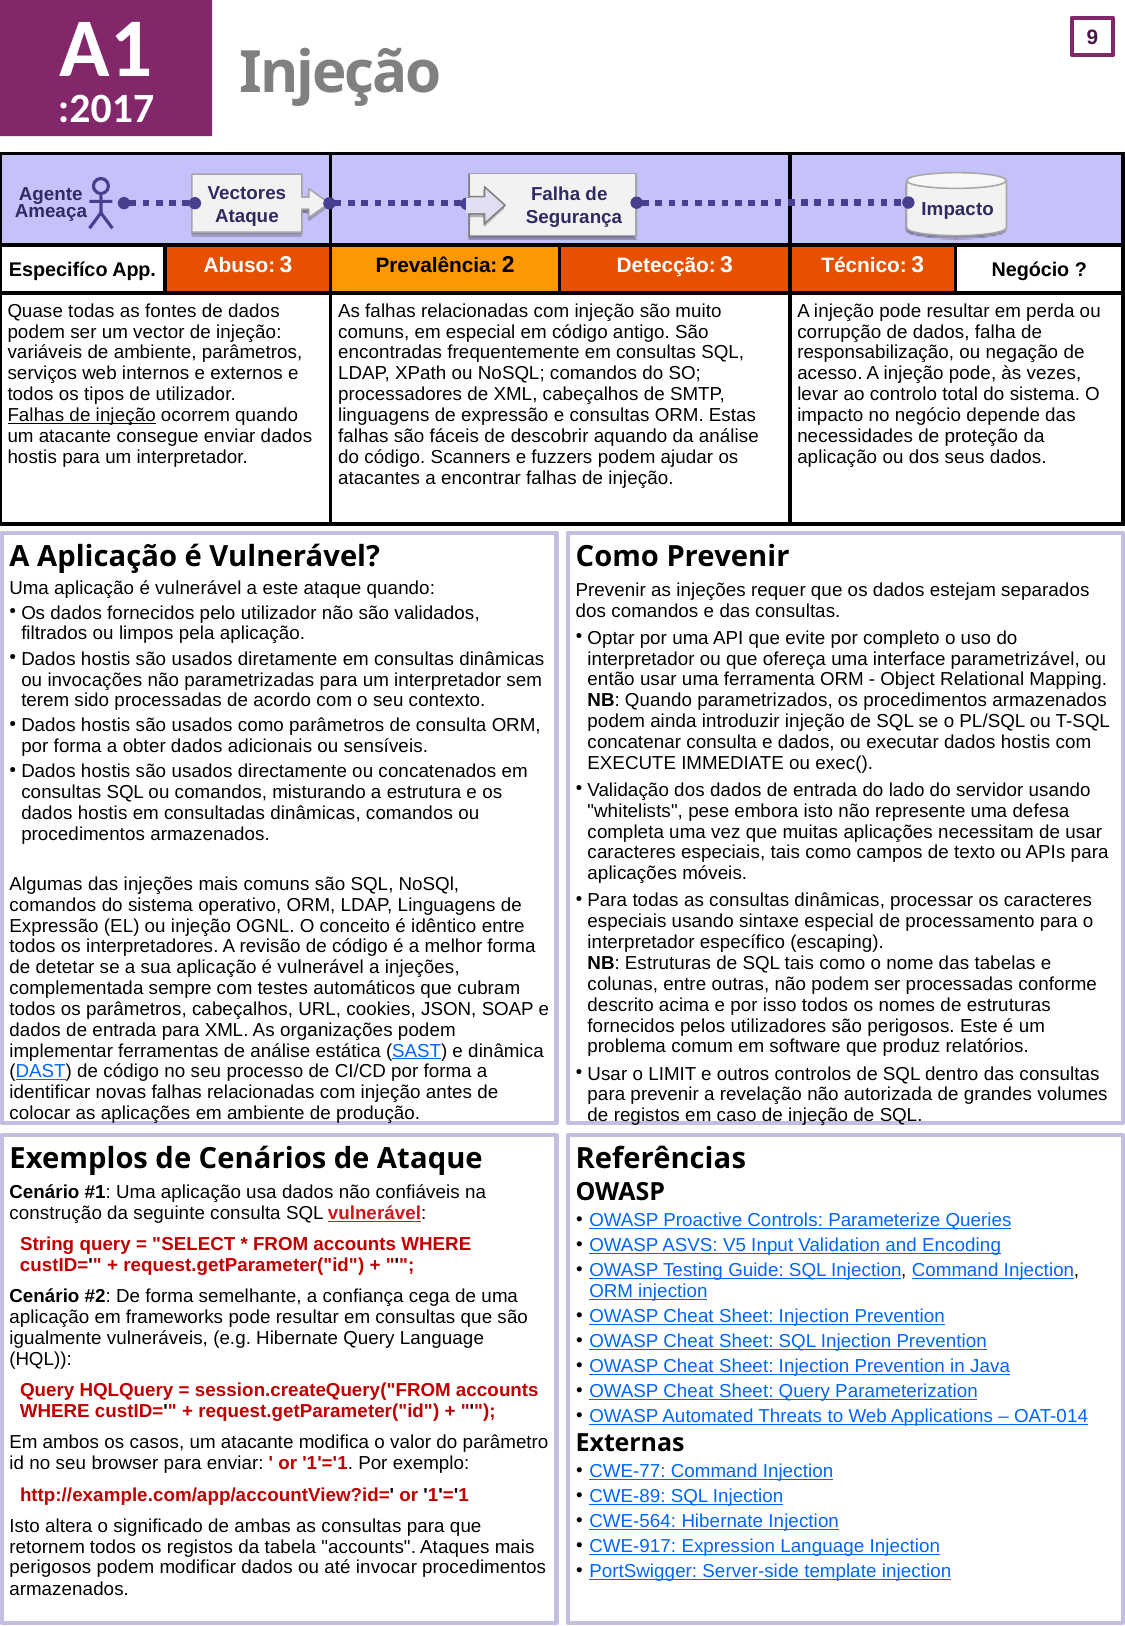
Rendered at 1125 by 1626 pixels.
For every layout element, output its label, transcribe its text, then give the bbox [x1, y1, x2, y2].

table_cell Especifíco App. [2, 247, 163, 291]
text_box Injeção [224, 12, 1125, 134]
text_box Agente Ameaça [0, 180, 102, 229]
text_box Referências OWASP OWASP Proactive Controls: Parameterize Queries OWASP ASVS: V5 Input Validation and Encoding OWASP Testing Guide: SQL Injection, Command Injection, ORM injection OWASP Cheat Sheet: Injection Prevention OWASP Cheat Sheet: SQL Injection Prevention OWASP Cheat Sheet: Injection Prevention in Java OWASP Cheat Sheet: Query Parameterization OWASP Automated Threats to Web Applications – OAT-014 Externas CWE-77: Command Injection CWE-89: SQL Injection CWE-564: Hibernate Injection CWE-917: Expression Language Injection PortSwigger: Server-side template injection [568, 1134, 1123, 1624]
table_cell Prevalência: 2 [332, 247, 558, 291]
text_box A Aplicação é Vulnerável? Uma aplicação é vulnerável a este ataque quando: Os dados fornecidos pelo utilizador não são validados, filtrados ou limpos pela aplicação. Dados hostis são usados diretamente em consultas dinâmicas ou invocações não parametrizadas para um interpretador sem terem sido processadas de acordo com o seu contexto. Dados hostis são usados como parâmetros de consulta ORM, por forma a obter dados adicionais ou sensíveis. Dados hostis são usados directamente ou concatenados em consultas SQL ou comandos, misturando a estrutura e os dados hostis em consultadas dinâmicas, comandos ou procedimentos armazenados. Algumas das injeções mais comuns são SQL, NoSQl, comandos do sistema operativo, ORM, LDAP, Linguagens de Expressão (EL) ou injeção OGNL. O conceito é idêntico entre todos os interpretadores. A revisão de código é a melhor forma de detetar se a sua aplicação é vulnerável a injeções, complementada sempre com testes automáticos que cubram todos os parâmetros, cabeçalhos, URL, cookies, JSON, SOAP e dados de entrada para XML. As organizações podem implementar ferramentas de análise estática (SAST) e dinâmica (DAST) de código no seu processo de CI/CD por forma a identificar novas falhas relacionadas com injeção antes de colocar as aplicações em ambiente de produção. [1, 532, 557, 1123]
table_cell Técnico: 3 [792, 247, 954, 291]
table_header [792, 155, 1121, 243]
table_cell Quase todas as fontes de dados podem ser um vector de injeção: variáveis de ambiente, parâmetros, serviços web internos e externos e todos os tipos de utilizador. Falhas de injeção ocorrem quando um atacante consegue enviar dados hostis para um interpretador. [2, 295, 329, 522]
table_cell Abuso: 3 [167, 247, 329, 291]
text_box Falha de Segurança [469, 173, 637, 236]
table_cell Negócio ? [957, 247, 1121, 291]
text_box A1 :2017 [0, 0, 213, 137]
text_box Impacto [906, 181, 1007, 236]
text_box Como Prevenir Prevenir as injeções requer que os dados estejam separados dos comandos e das consultas. Optar por uma API que evite por completo o uso do interpretador ou que ofereça uma interface parametrizável, ou então usar uma ferramenta ORM - Object Relational Mapping. NB: Quando parametrizados, os procedimentos armazenados podem ainda introduzir injeção de SQL se o PL/SQL ou T-SQL concatenar consulta e dados, ou executar dados hostis com EXECUTE IMMEDIATE ou exec(). Validação dos dados de entrada do lado do servidor usando "whitelists", pese embora isto não represente uma defesa completa uma vez que muitas aplicações necessitam de usar caracteres especiais, tais como campos de texto ou APIs para aplicações móveis. Para todas as consultas dinâmicas, processar os caracteres especiais usando sintaxe especial de processamento para o interpretador específico (escaping). NB: Estruturas de SQL tais como o nome das tabelas e colunas, entre outras, não podem ser processadas conforme descrito acima e por isso todos os nomes de estruturas fornecidos pelos utilizadores são perigosos. Este é um problema comum em software que produz relatórios. Usar o LIMIT e outros controlos de SQL dentro das consultas para prevenir a revelação não autorizada de grandes volumes de registos em caso de injeção de SQL. [568, 532, 1123, 1123]
table_header [332, 155, 788, 243]
table_cell As falhas relacionadas com injeção são muito comuns, em especial em código antigo. São encontradas frequentemente em consultas SQL, LDAP, XPath ou NoSQL; comandos do SO; processadores de XML, cabeçalhos de SMTP, linguagens de expressão e consultas ORM. Estas falhas são fáceis de descobrir aquando da análise do código. Scanners e fuzzers podem ajudar os atacantes a encontrar falhas de injeção. [332, 295, 788, 522]
table_cell A injeção pode resultar em perda ou corrupção de dados, falha de responsabilização, ou negação de acesso. A injeção pode, às vezes, levar ao controlo total do sistema. O impacto no negócio depende das necessidades de proteção da aplicação ou dos seus dados. [792, 295, 1121, 522]
text_box Exemplos de Cenários de Ataque Cenário #1: Uma aplicação usa dados não confiáveis na construção da seguinte consulta SQL vulnerável: String query = "SELECT * FROM accounts WHERE custID='" + request.getParameter("id") + "'"; Cenário #2: De forma semelhante, a confiança cega de uma aplicação em frameworks pode resultar em consultas que são igualmente vulneráveis, (e.g. Hibernate Query Language (HQL)): Query HQLQuery = session.createQuery("FROM accounts WHERE custID='" + request.getParameter("id") + "'"); Em ambos os casos, um atacante modifica o valor do parâmetro id no seu browser para enviar: ' or '1'='1. Por exemplo: http://example.com/app/accountView?id=' or '1'='1 Isto altera o significado de ambas as consultas para que retornem todos os registos da tabela "accounts". Ataques mais perigosos podem modificar dados ou até invocar procedimentos armazenados. [1, 1134, 557, 1624]
text_box [466, 174, 506, 237]
text_box Vectores Ataque [191, 174, 324, 233]
table_header [2, 155, 329, 243]
table_cell Detecção: 3 [561, 247, 788, 291]
table_header [102, 181, 106, 191]
